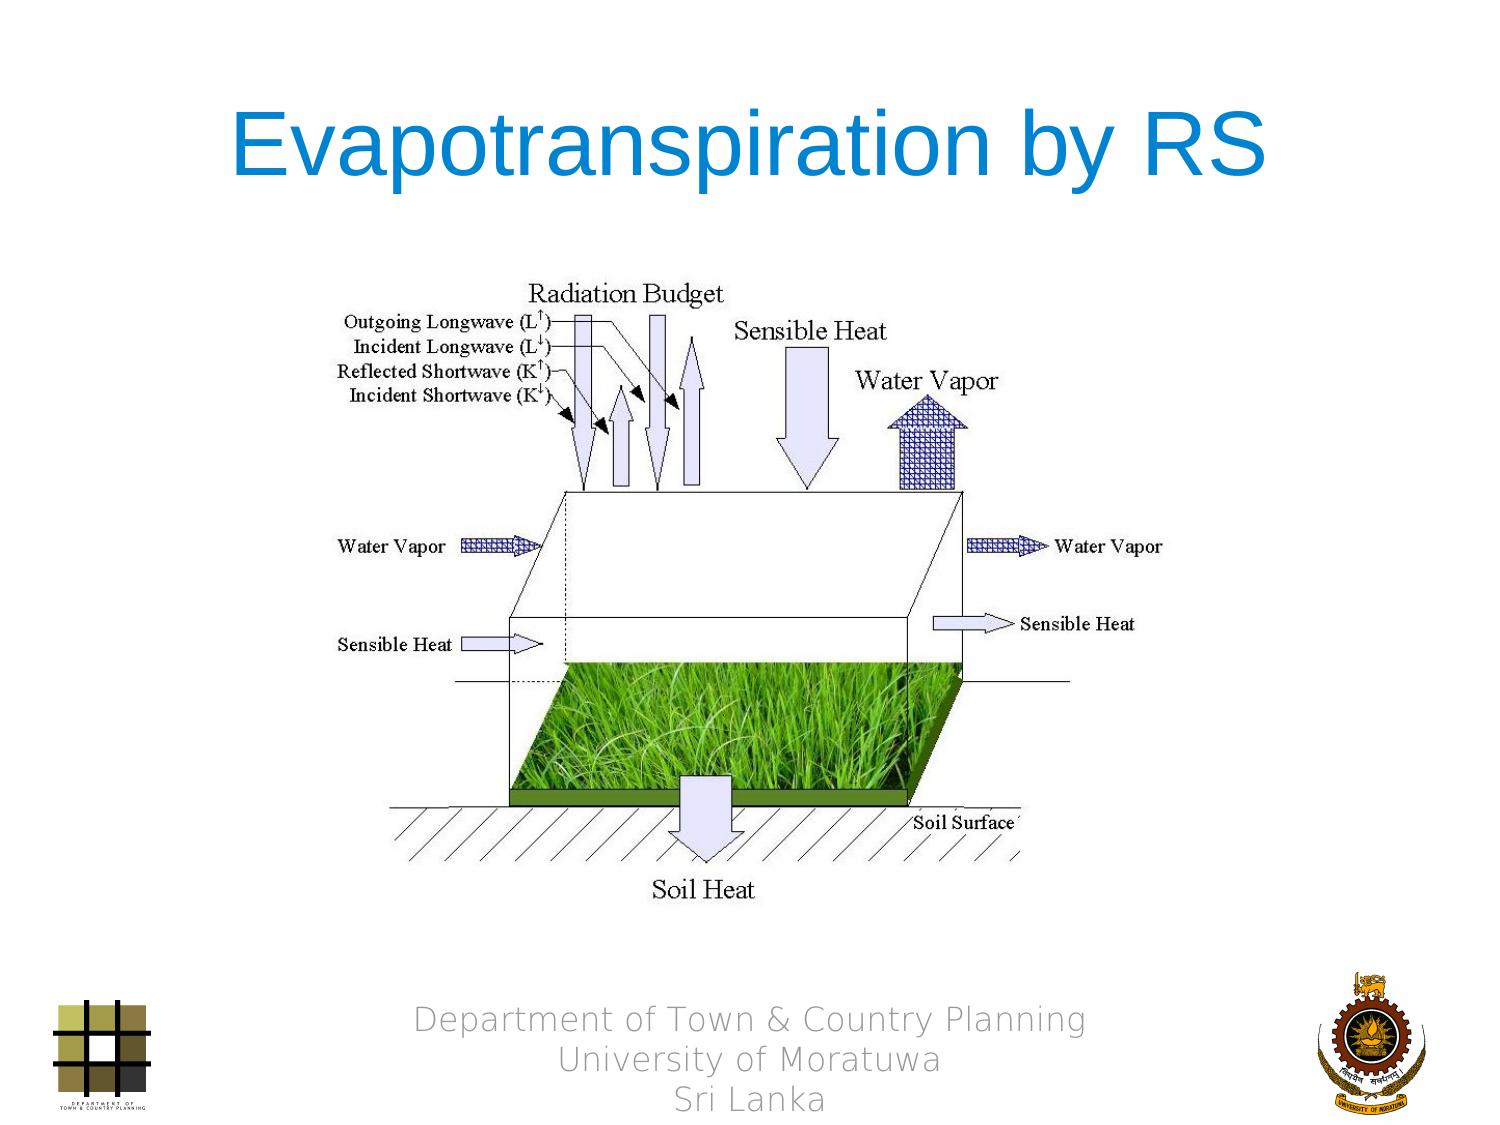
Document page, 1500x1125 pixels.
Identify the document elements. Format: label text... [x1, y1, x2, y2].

picture [324, 262, 1176, 915]
picture [53, 1000, 151, 1110]
title Evapotranspiration by RS [75, 45, 1426, 233]
picture [1312, 966, 1435, 1125]
